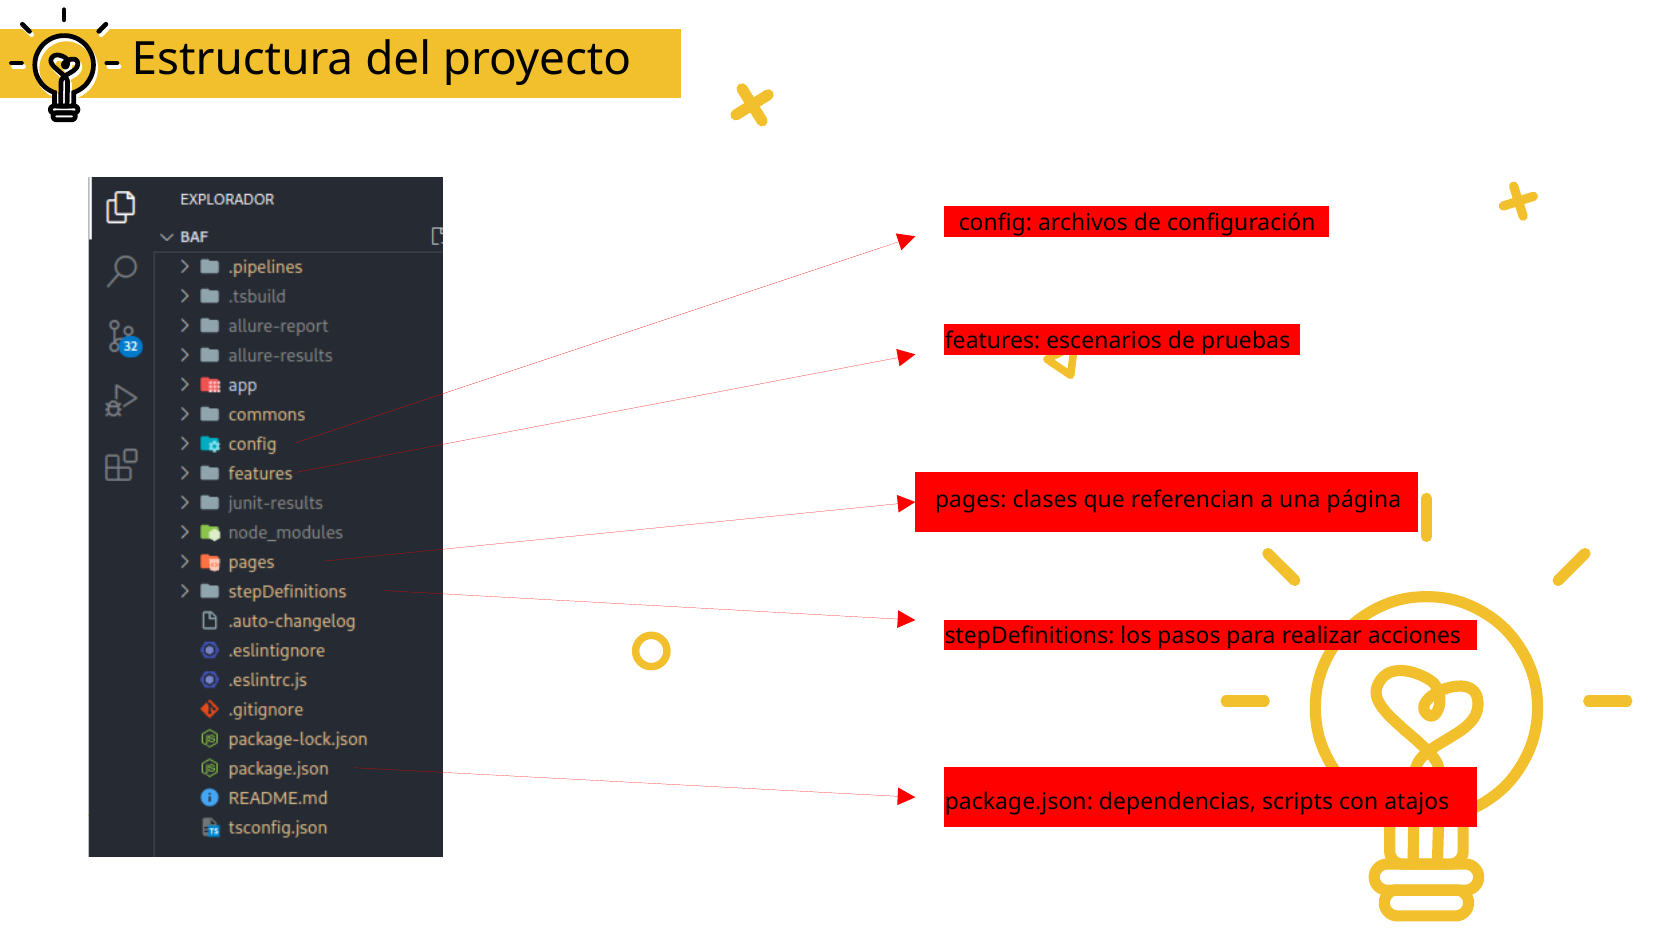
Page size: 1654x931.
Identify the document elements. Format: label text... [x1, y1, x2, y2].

title Estructura del proyecto [131, 0, 650, 119]
text_box [915, 472, 935, 532]
text_box stepDefinitions: los pasos para realizar acciones [944, 590, 1506, 680]
text_box pages: clases que referencian a una página [935, 454, 1424, 544]
text_box features: escenarios de pruebas [944, 295, 1434, 384]
text_box [944, 206, 958, 237]
picture [88, 177, 443, 857]
text_box package.json: dependencias, scripts con atajos [944, 755, 1506, 845]
text_box config: archivos de configuración [958, 177, 1447, 266]
